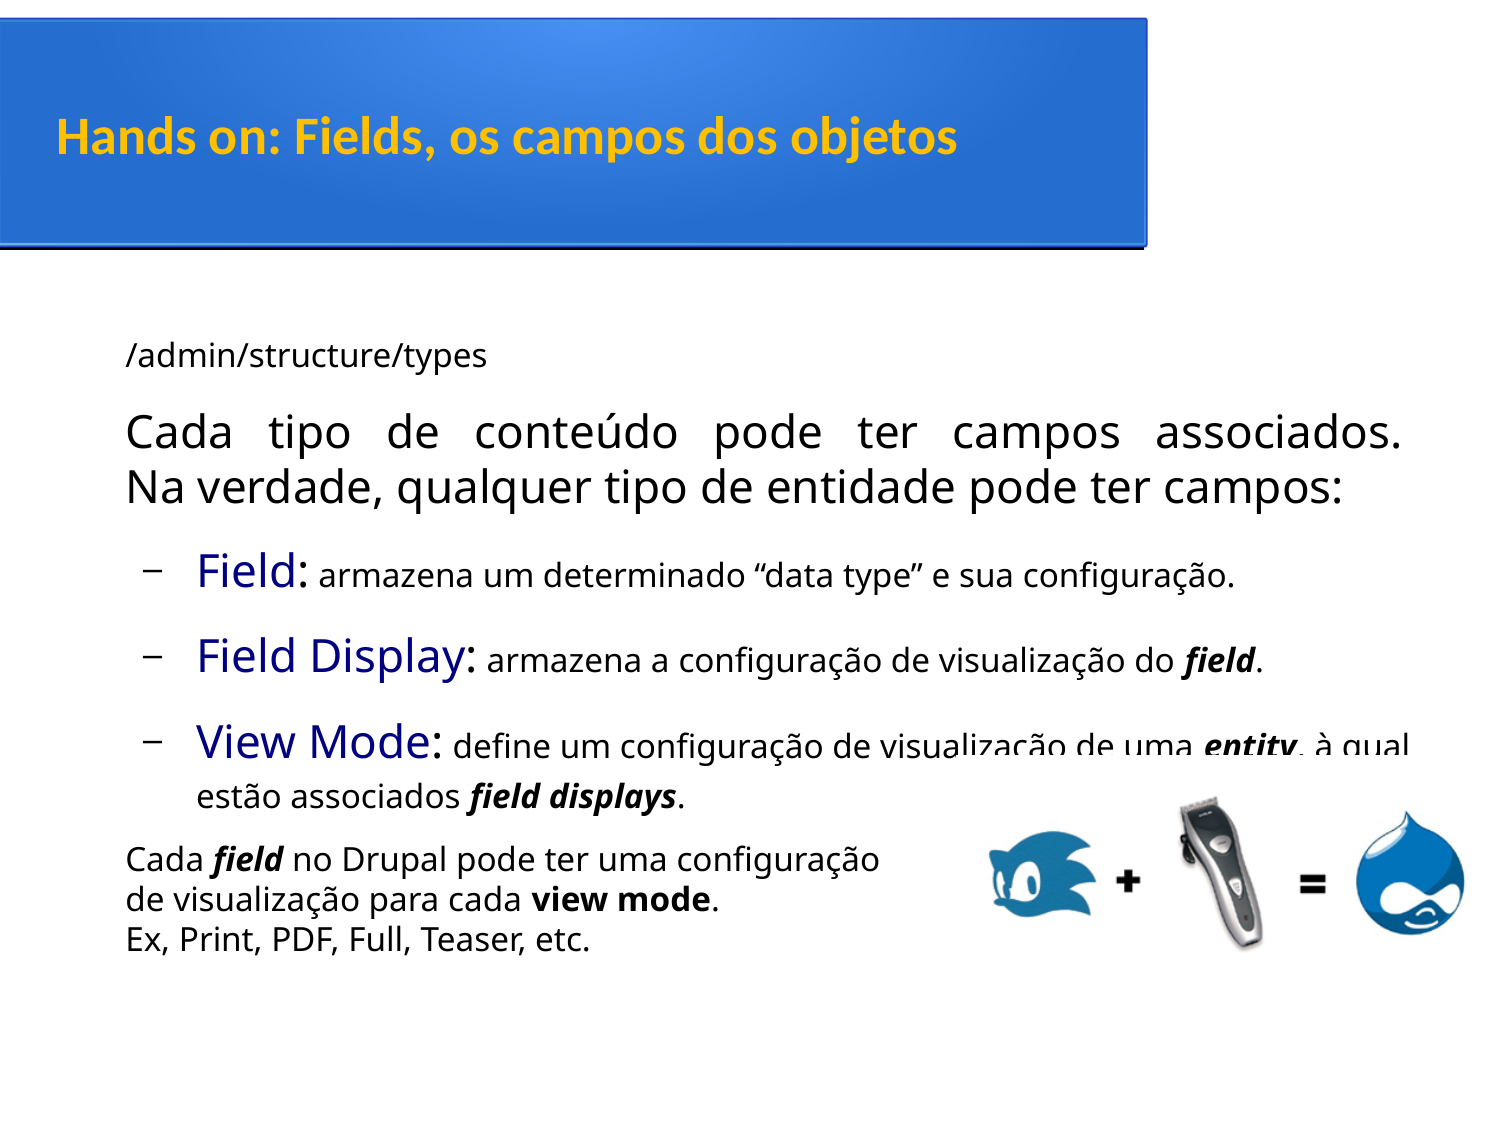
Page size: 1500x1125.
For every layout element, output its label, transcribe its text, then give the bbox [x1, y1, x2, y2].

picture [956, 755, 1489, 993]
list Hands on: Fields, os campos dos objetos [41, 41, 1111, 225]
list /admin/structure/types Cada tipo de conteúdo pode ter campos associados. Na verdade, qualquer tipo de entidade pode ter campos: Field: armazena um determinado “data type” e sua configuração. Field Display: armazena a configuração de visualização do field. View Mode: define um configuração de visualização de uma entity, à qual estão associados field displays. Cada field no Drupal pode ter uma configuração de visualização para cada view mode. Ex, Print, PDF, Full, Teaser, etc. [39, 326, 1453, 966]
